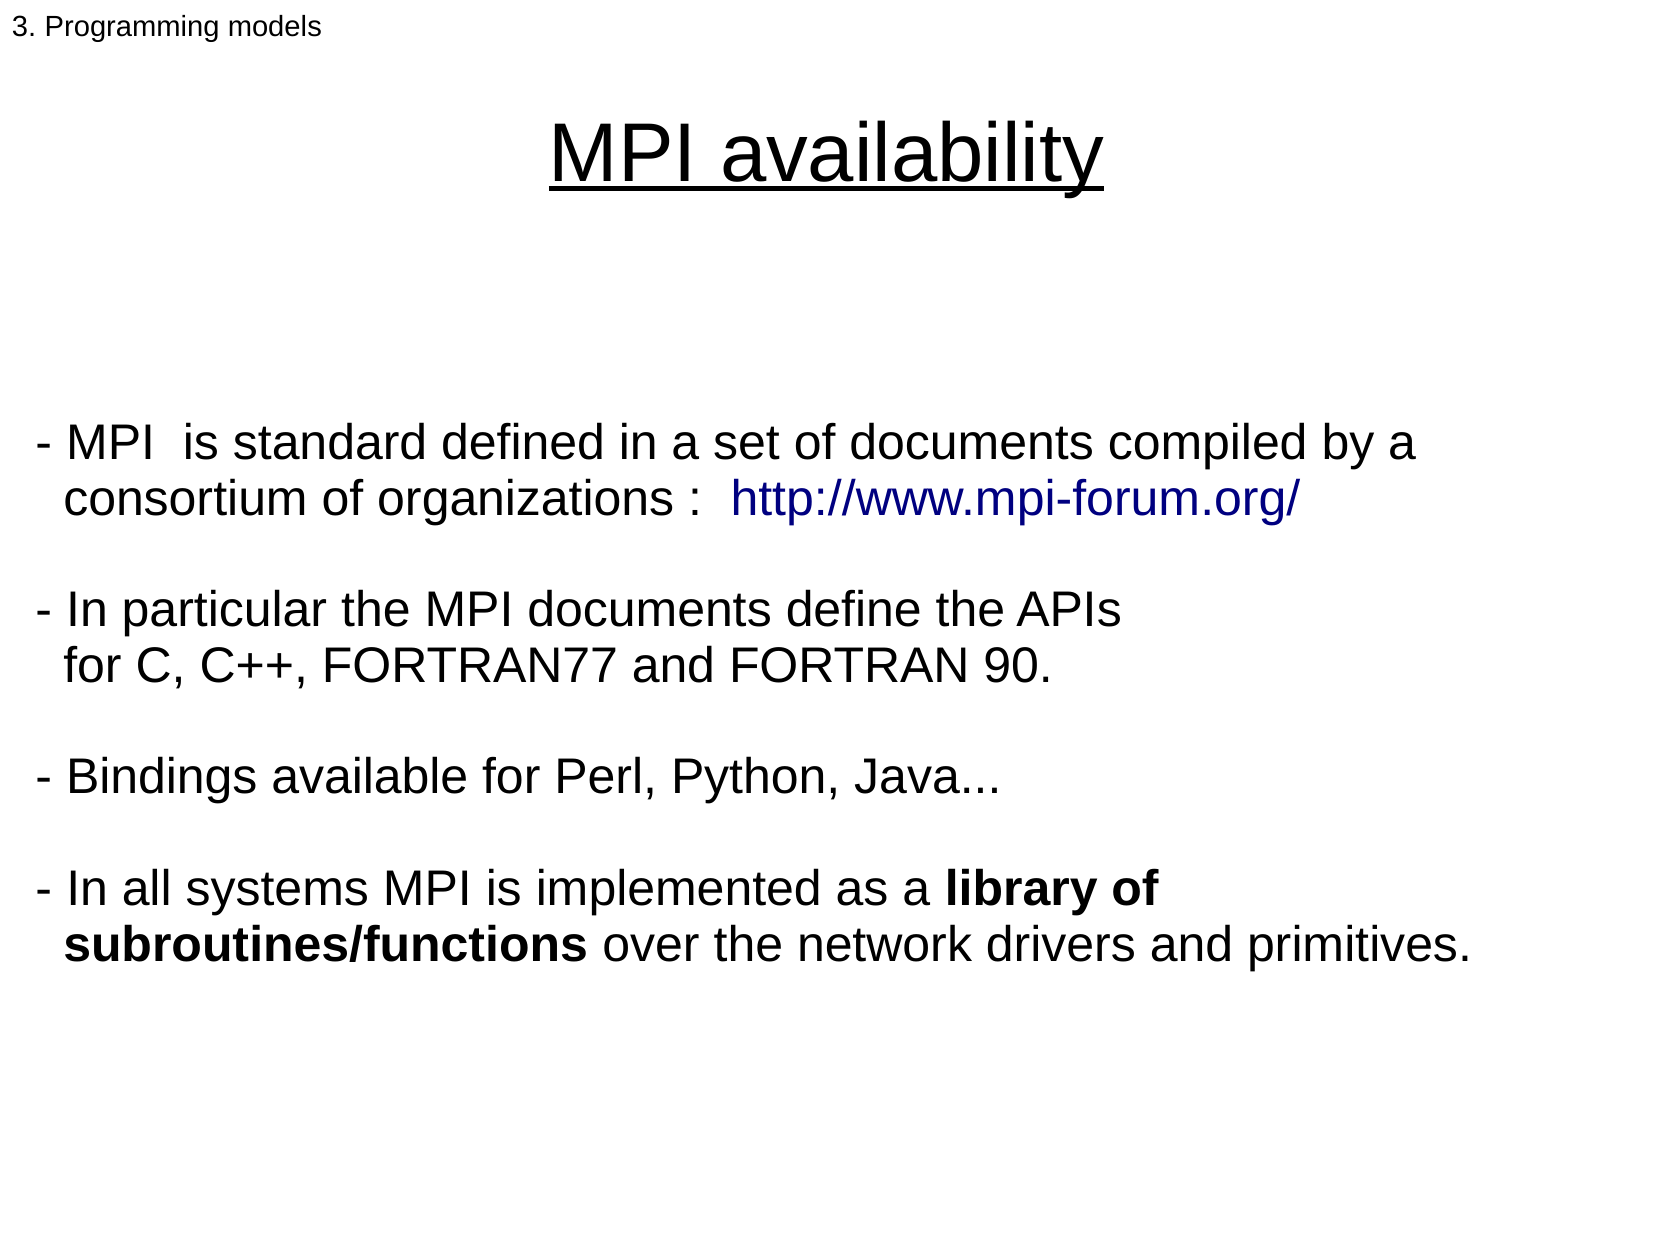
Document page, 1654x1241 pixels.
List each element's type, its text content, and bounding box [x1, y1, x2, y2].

subtitle - MPI is standard defined in a set of documents compiled by a consortium of organizations : http://www.mpi-forum.org/ - In particular the MPI documents define the APIs for C, C++, FORTRAN77 and FORTRAN 90. - Bindings available for Perl, Python, Java... - In all systems MPI is implemented as a library of subroutines/functions over the network drivers and primitives. [35, 361, 1630, 1081]
text_box 3. Programming models [11, 8, 815, 44]
title MPI availability [82, 49, 1571, 257]
